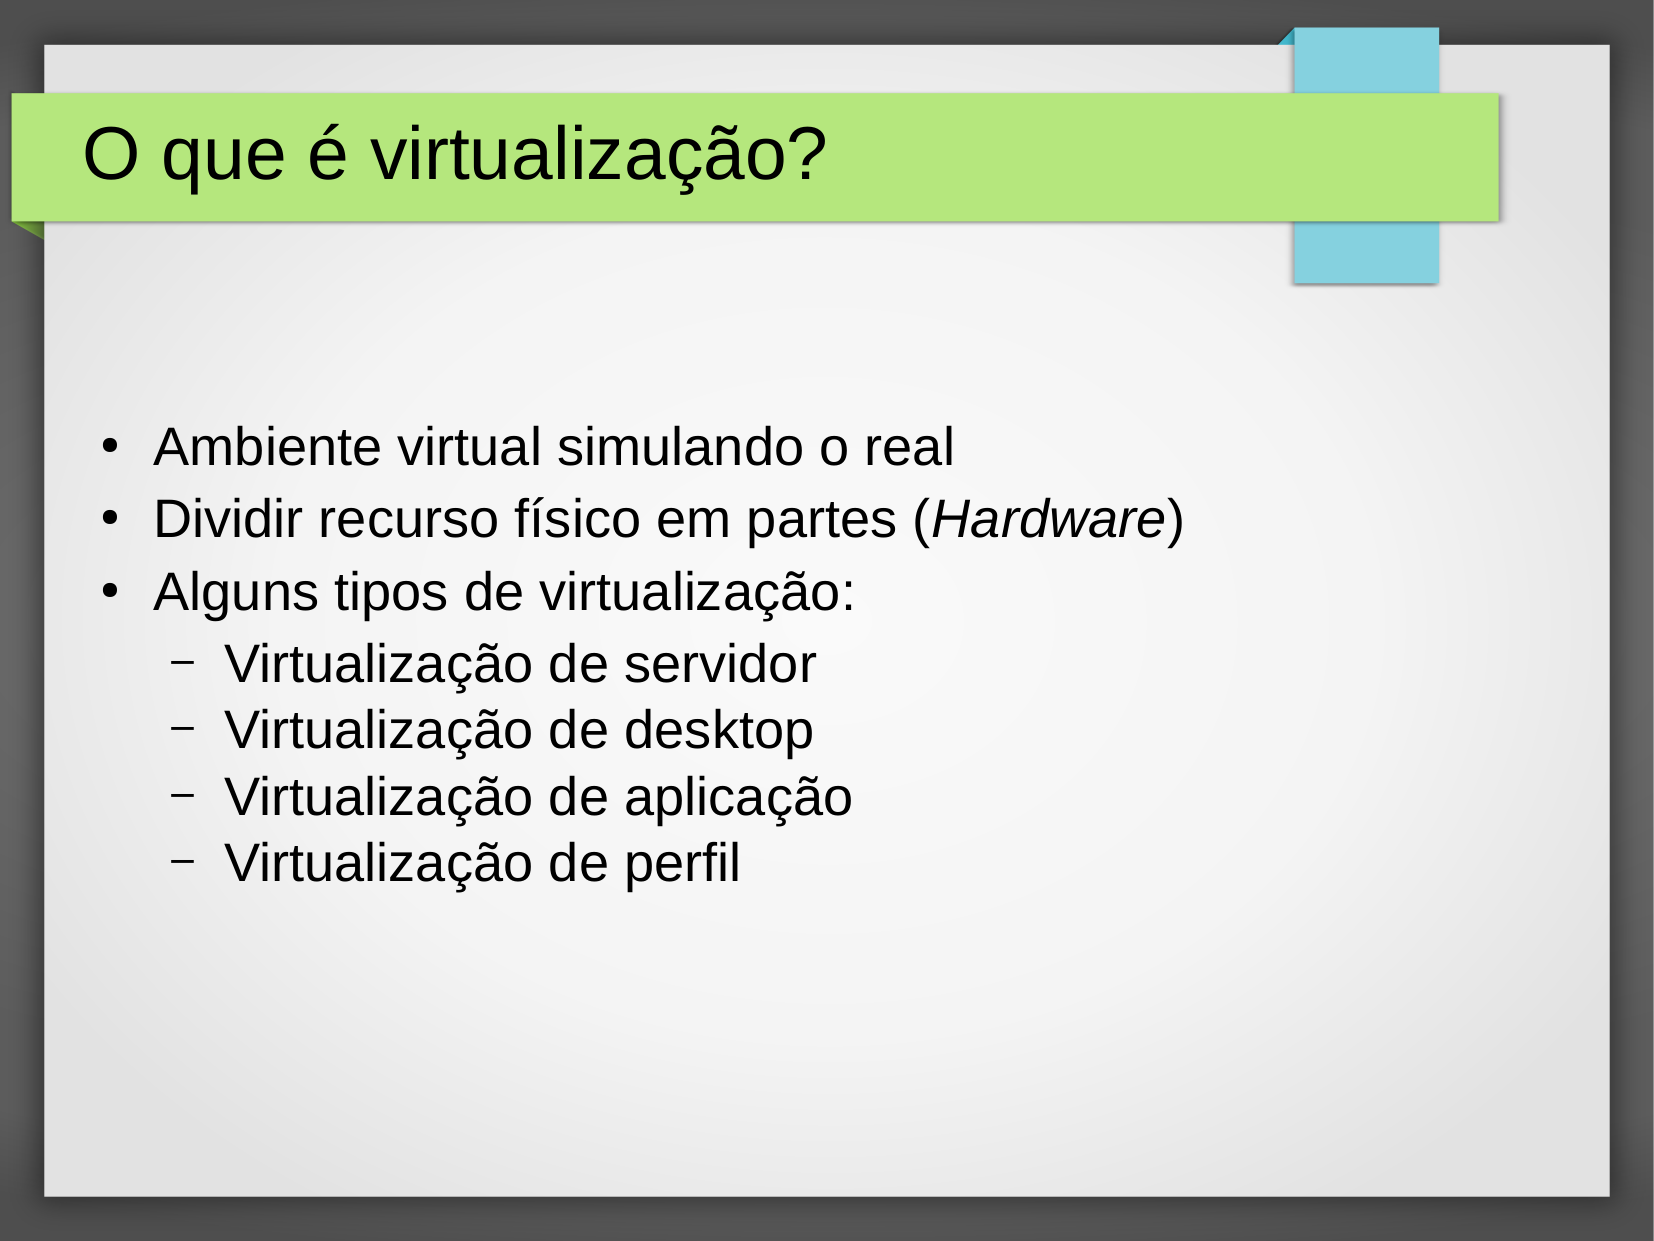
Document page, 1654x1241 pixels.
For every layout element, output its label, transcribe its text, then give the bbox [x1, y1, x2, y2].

title O que é virtualização? [82, 94, 1264, 213]
picture [0, 0, 1654, 1241]
list Ambiente virtual simulando o real Dividir recurso físico em partes (Hardware) Alguns tipos de virtualização: Virtualização de servidor Virtualização de desktop Virtualização de aplicação Virtualização de perfil [82, 295, 1571, 1015]
